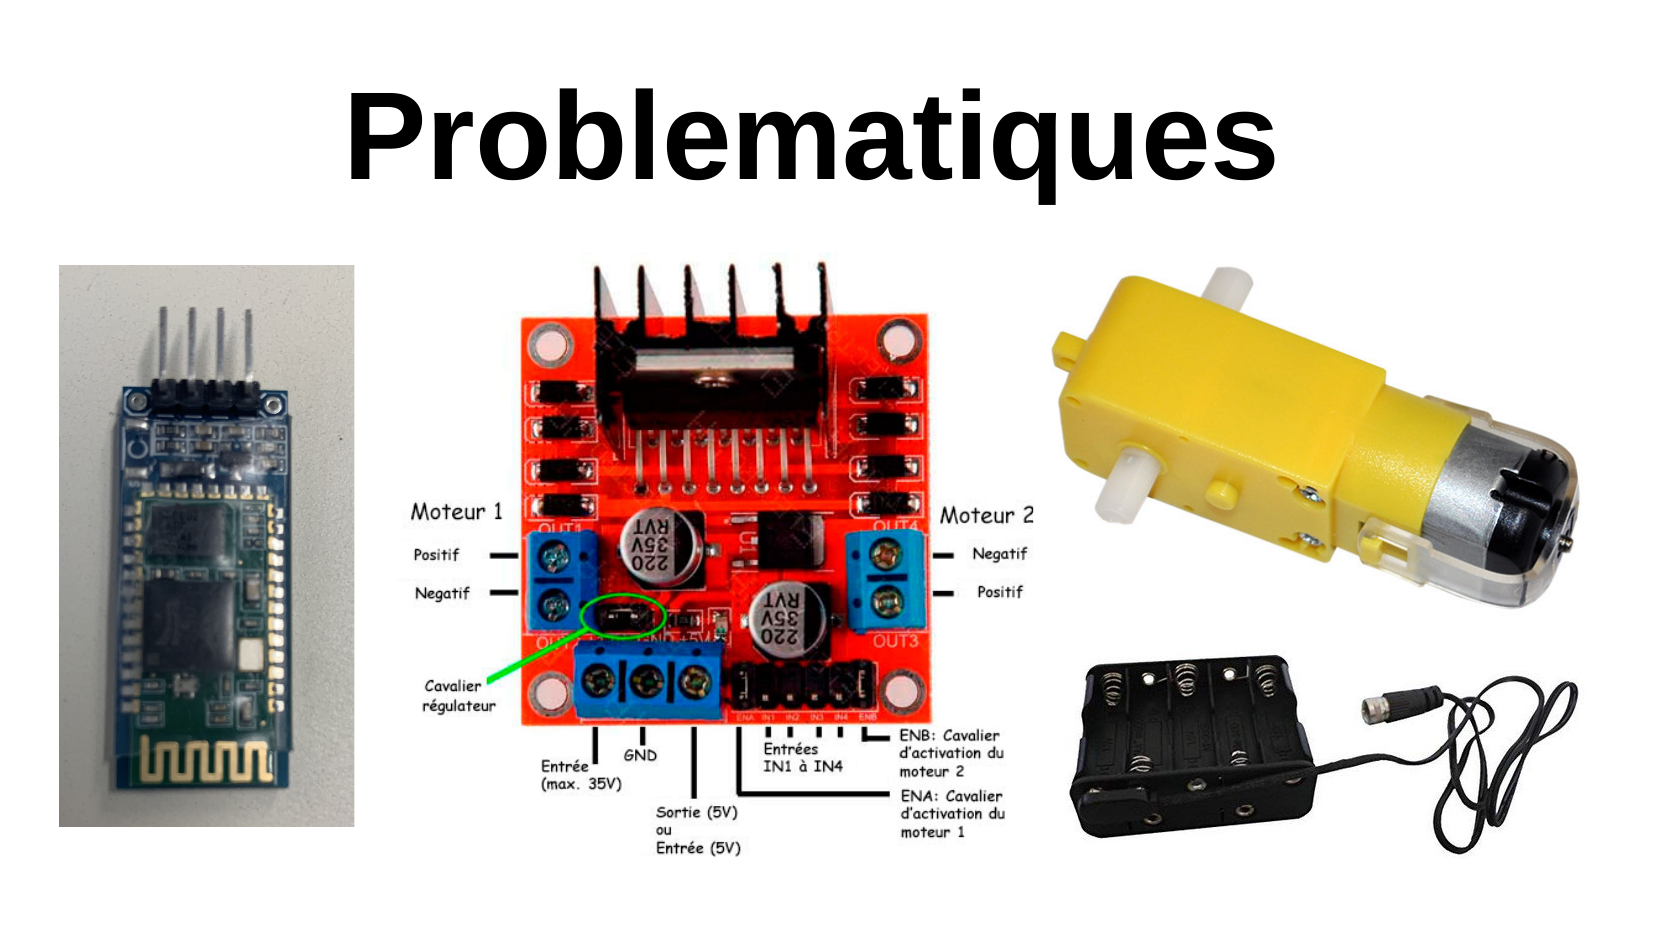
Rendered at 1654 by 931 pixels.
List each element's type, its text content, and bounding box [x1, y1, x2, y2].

picture [383, 252, 1597, 859]
text_box Problematiques [295, 59, 1329, 214]
picture [59, 265, 355, 827]
